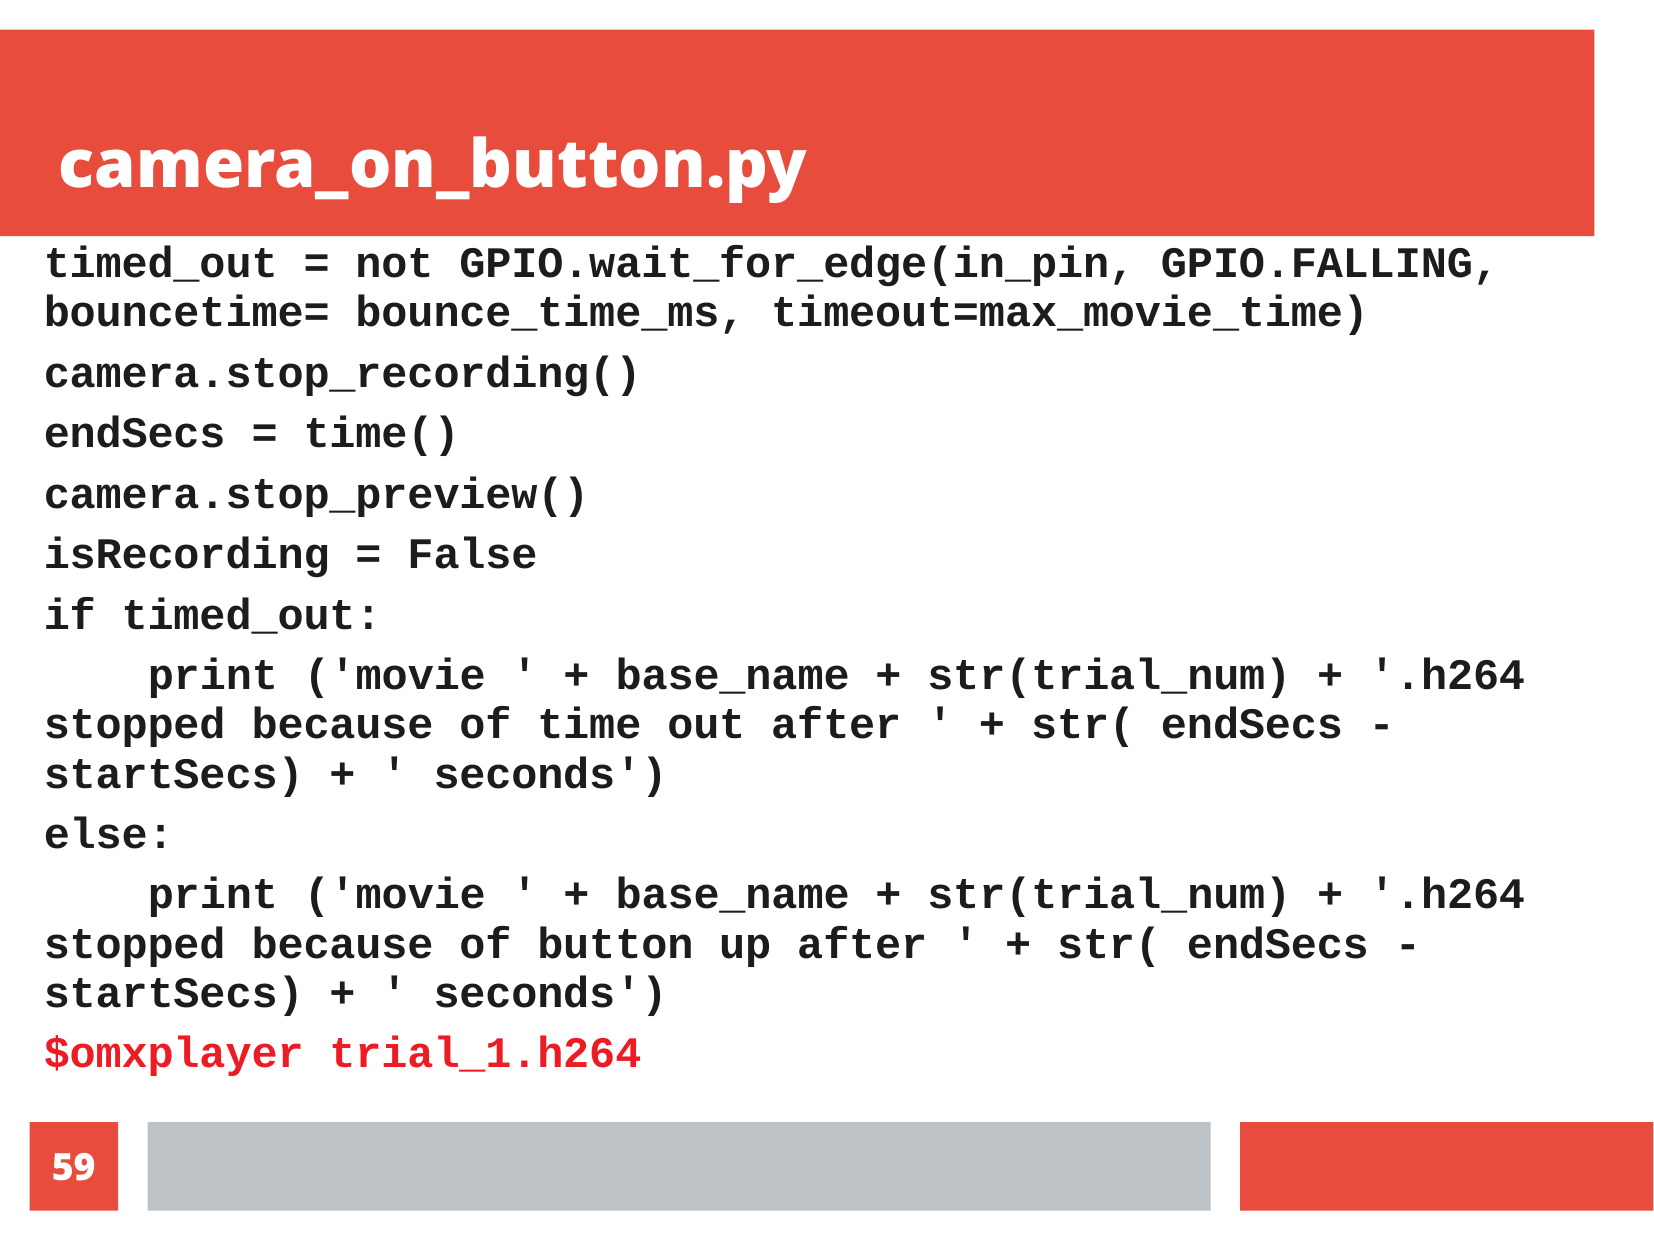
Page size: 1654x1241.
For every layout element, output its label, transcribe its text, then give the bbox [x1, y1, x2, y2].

list timed_out = not GPIO.wait_for_edge(in_pin, GPIO.FALLING, bouncetime= bounce_time_ms, timeout=max_movie_time) camera.stop_recording() endSecs = time() camera.stop_preview() isRecording = False if timed_out: print ('movie ' + base_name + str(trial_num) + '.h264 stopped because of time out after ' + str( endSecs -startSecs) + ' seconds') else: print ('movie ' + base_name + str(trial_num) + '.h264 stopped because of button up after ' + str( endSecs -startSecs) + ' seconds') $omxplayer trial_1.h264 [43, 241, 1557, 1099]
title camera_on_button.py [59, 59, 1595, 207]
